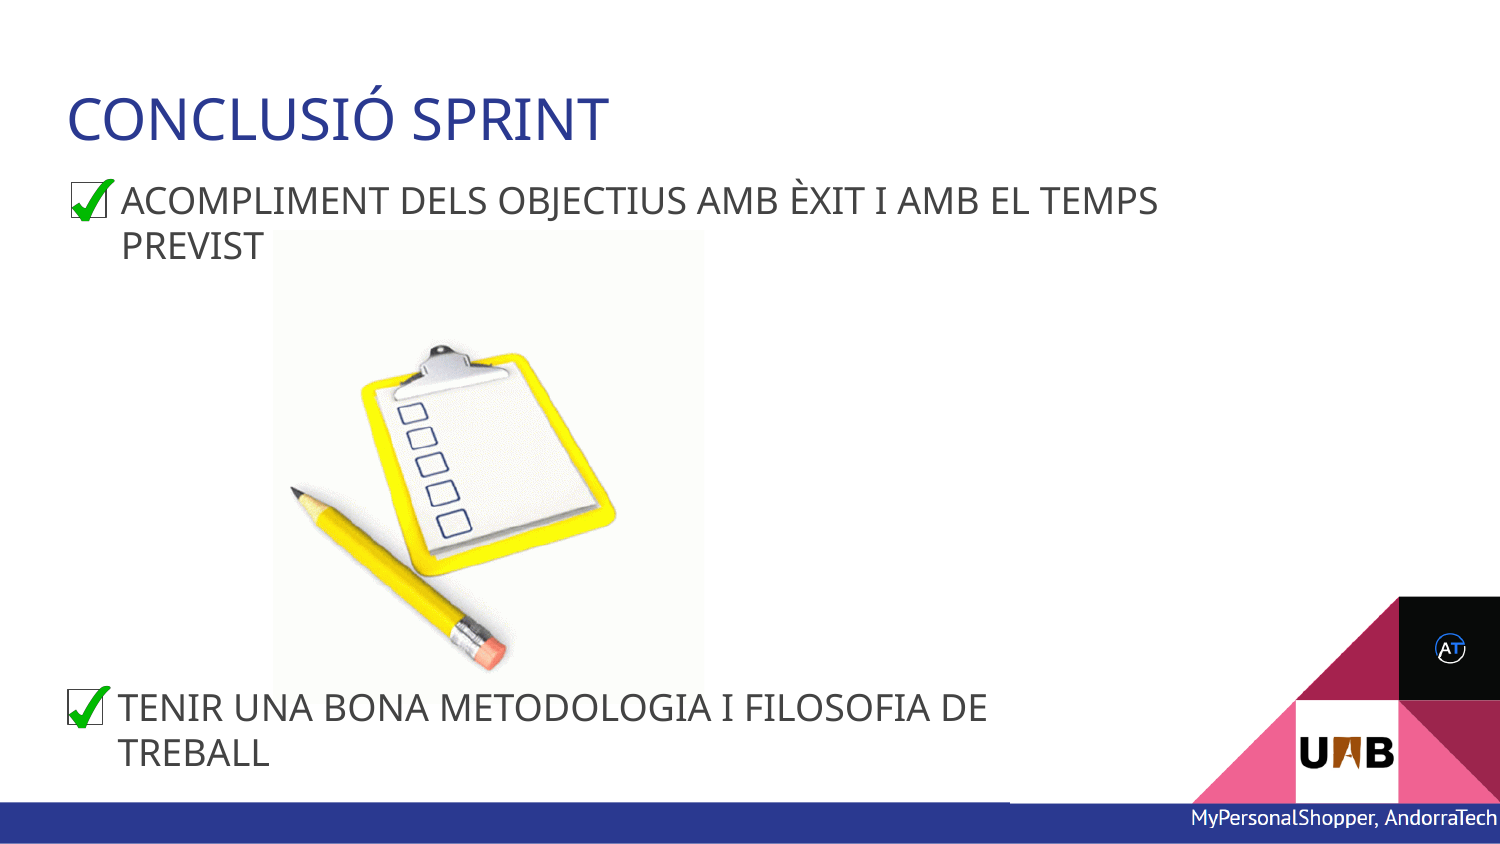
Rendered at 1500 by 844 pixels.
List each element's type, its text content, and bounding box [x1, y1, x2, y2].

text_box ACOMPLIMENT DELS OBJECTIUS AMB ÈXIT I AMB EL TEMPS PREVIST [105, 162, 1270, 283]
picture [1010, 415, 1500, 828]
picture [230, 283, 705, 669]
picture [71, 178, 115, 222]
picture [68, 685, 111, 729]
text_box TENIR UNA BONA METODOLOGIA I FILOSOFIA DE TREBALL [102, 669, 1109, 790]
title CONCLUSIÓ SPRINT [51, 67, 1449, 167]
